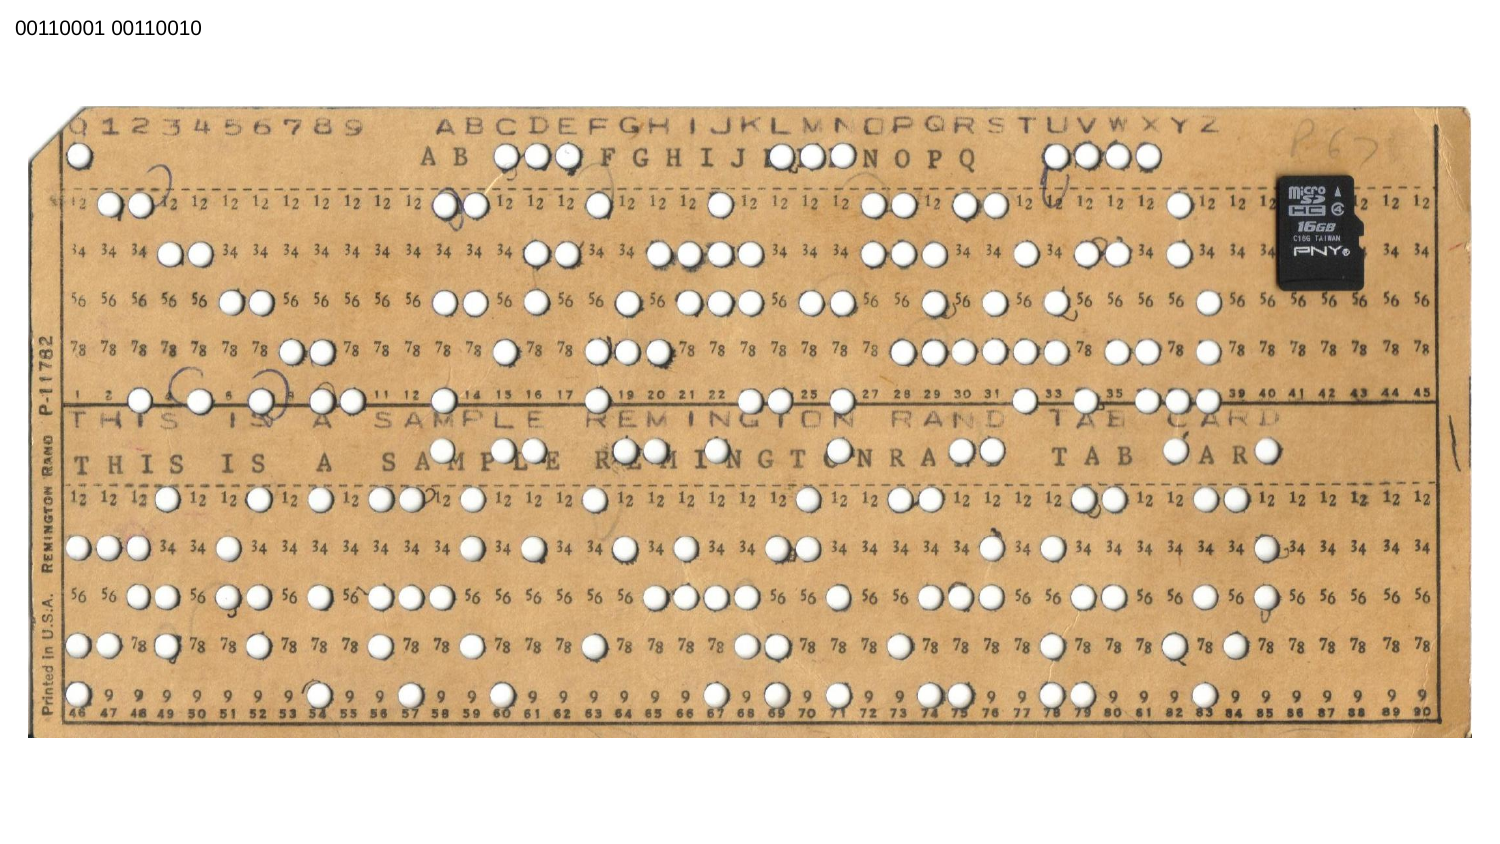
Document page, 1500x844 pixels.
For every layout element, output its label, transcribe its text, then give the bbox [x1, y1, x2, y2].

picture [28, 106, 1472, 738]
text_box 00110001 00110010 [0, 0, 244, 59]
